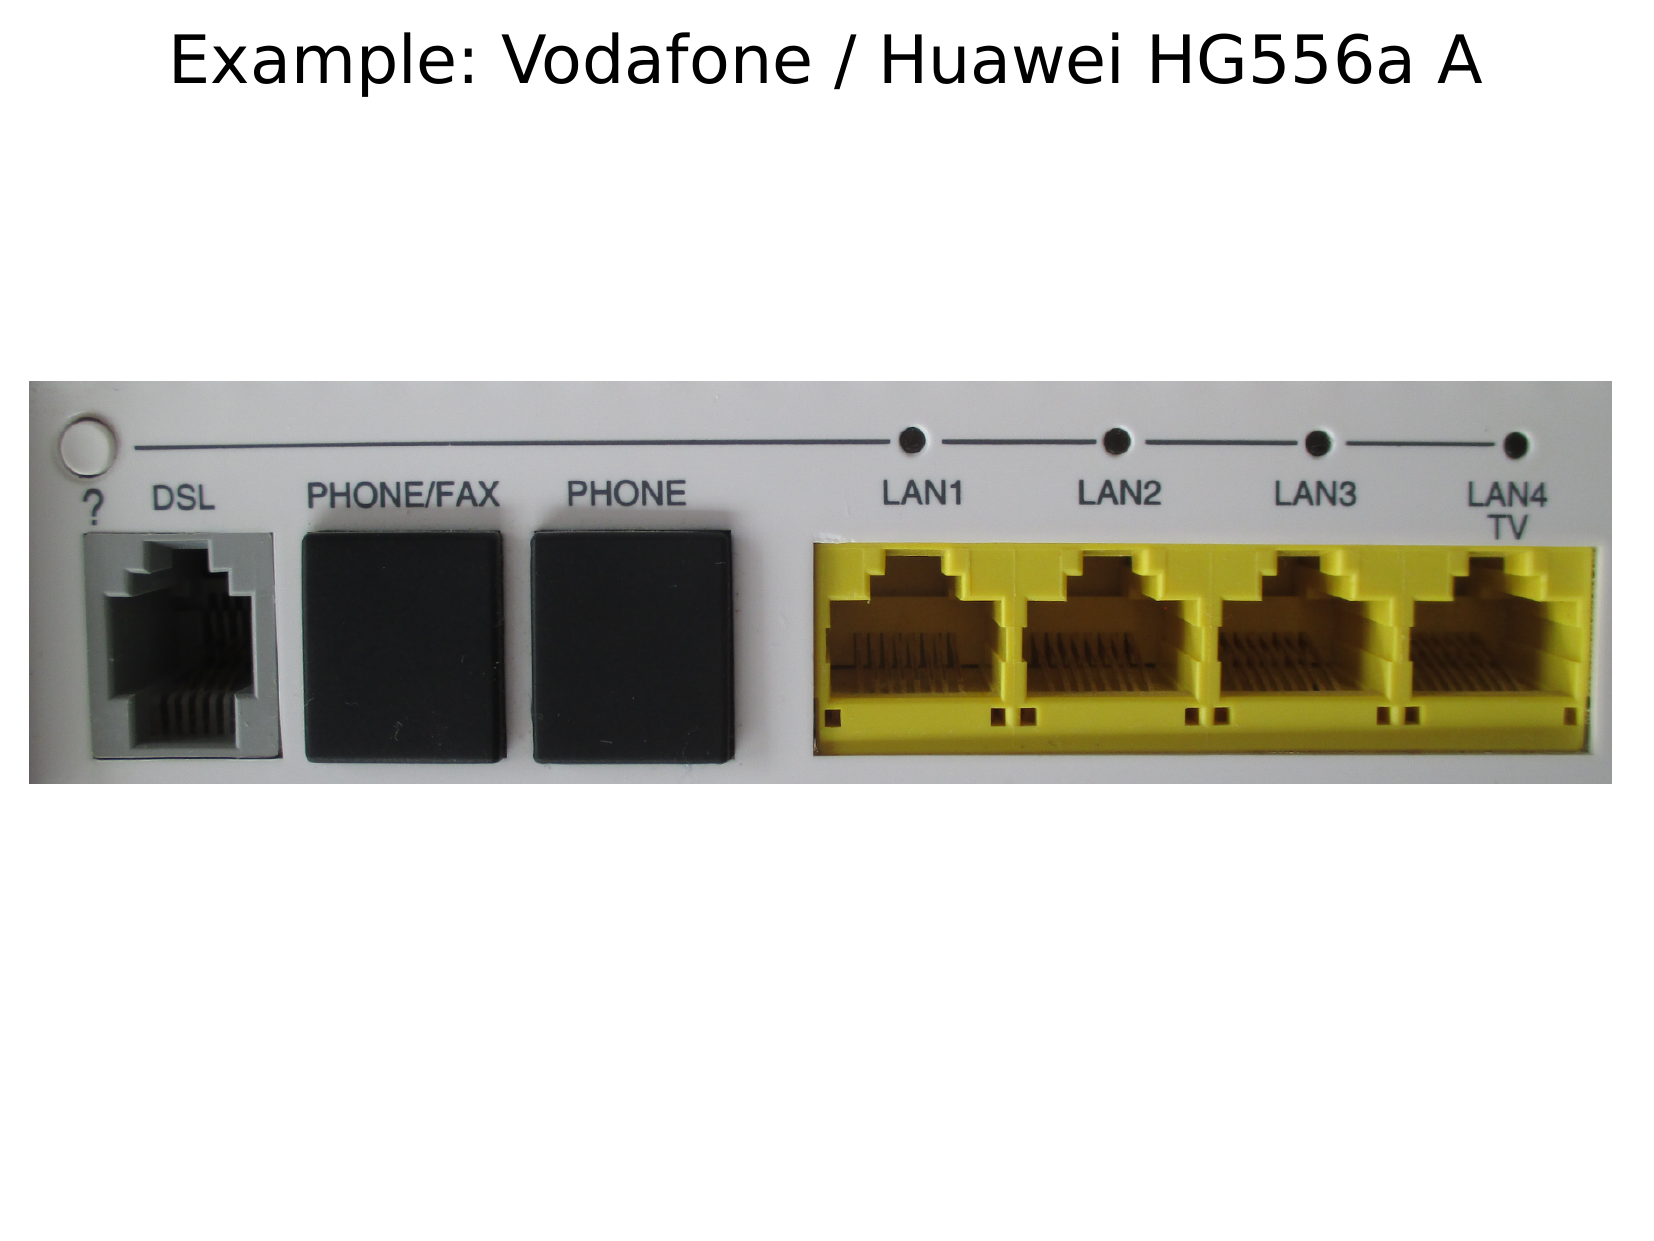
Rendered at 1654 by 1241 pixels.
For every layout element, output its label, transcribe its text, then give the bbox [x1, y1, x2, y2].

picture [29, 381, 1612, 784]
title Example: Vodafone / Huawei HG556a A [82, 21, 1571, 100]
